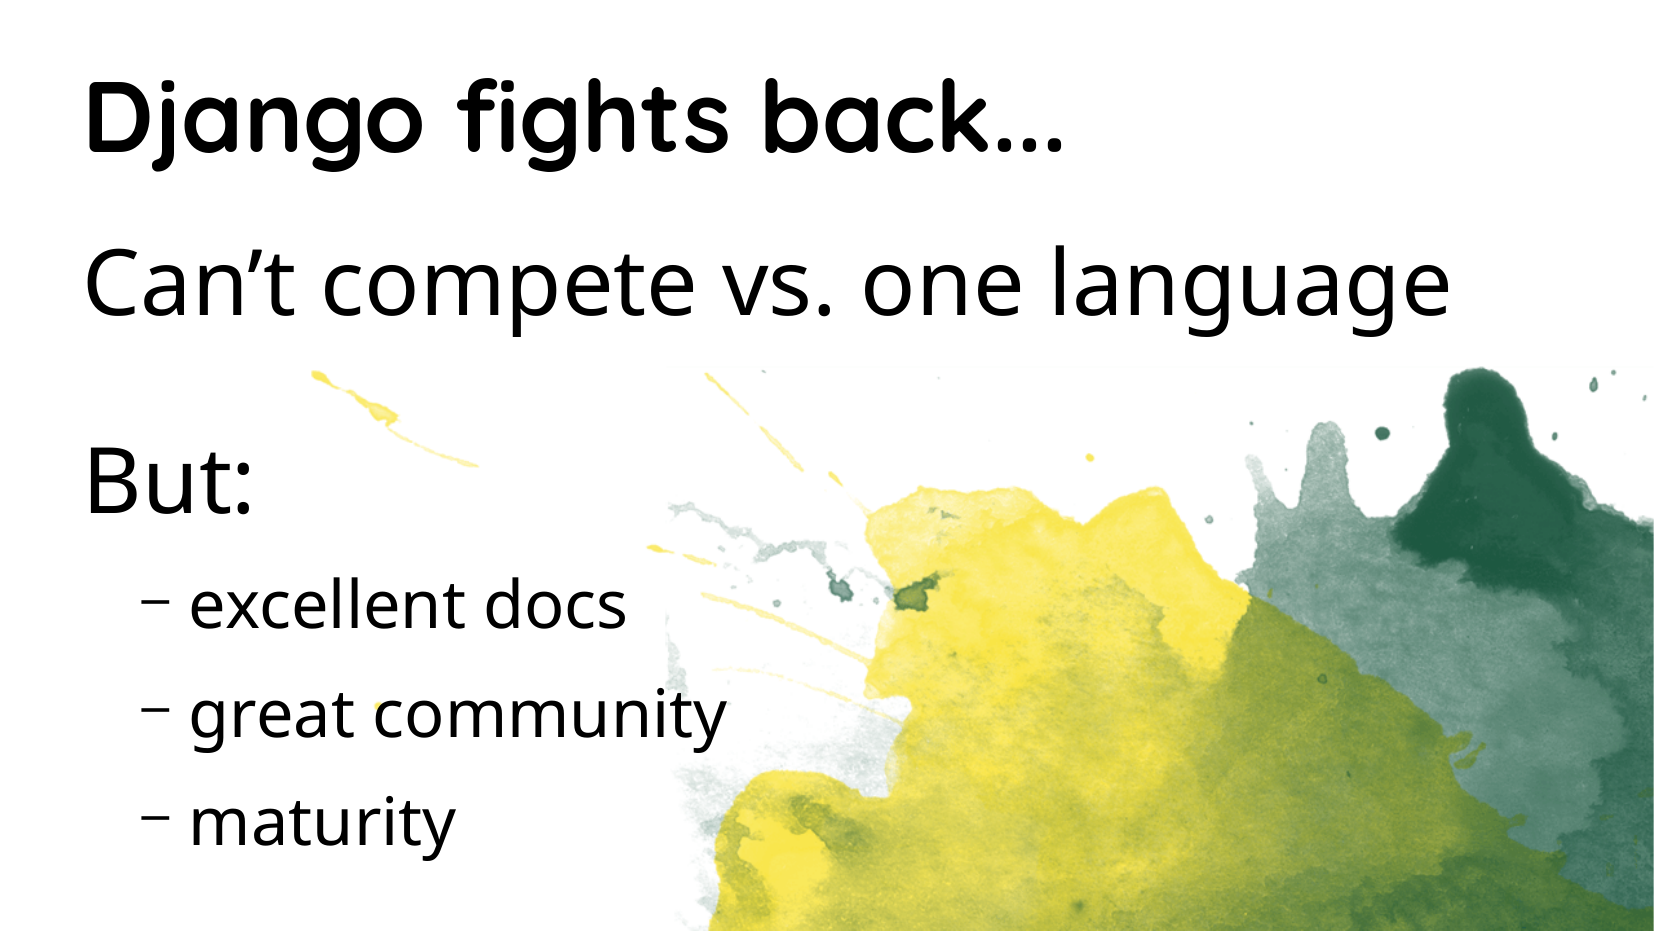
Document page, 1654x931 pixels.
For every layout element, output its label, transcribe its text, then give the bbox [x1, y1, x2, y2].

picture [0, 0, 1654, 931]
title Django fights back... [82, 37, 1571, 193]
list Can’t compete vs. one language But: excellent docs great community maturity [82, 217, 1571, 875]
